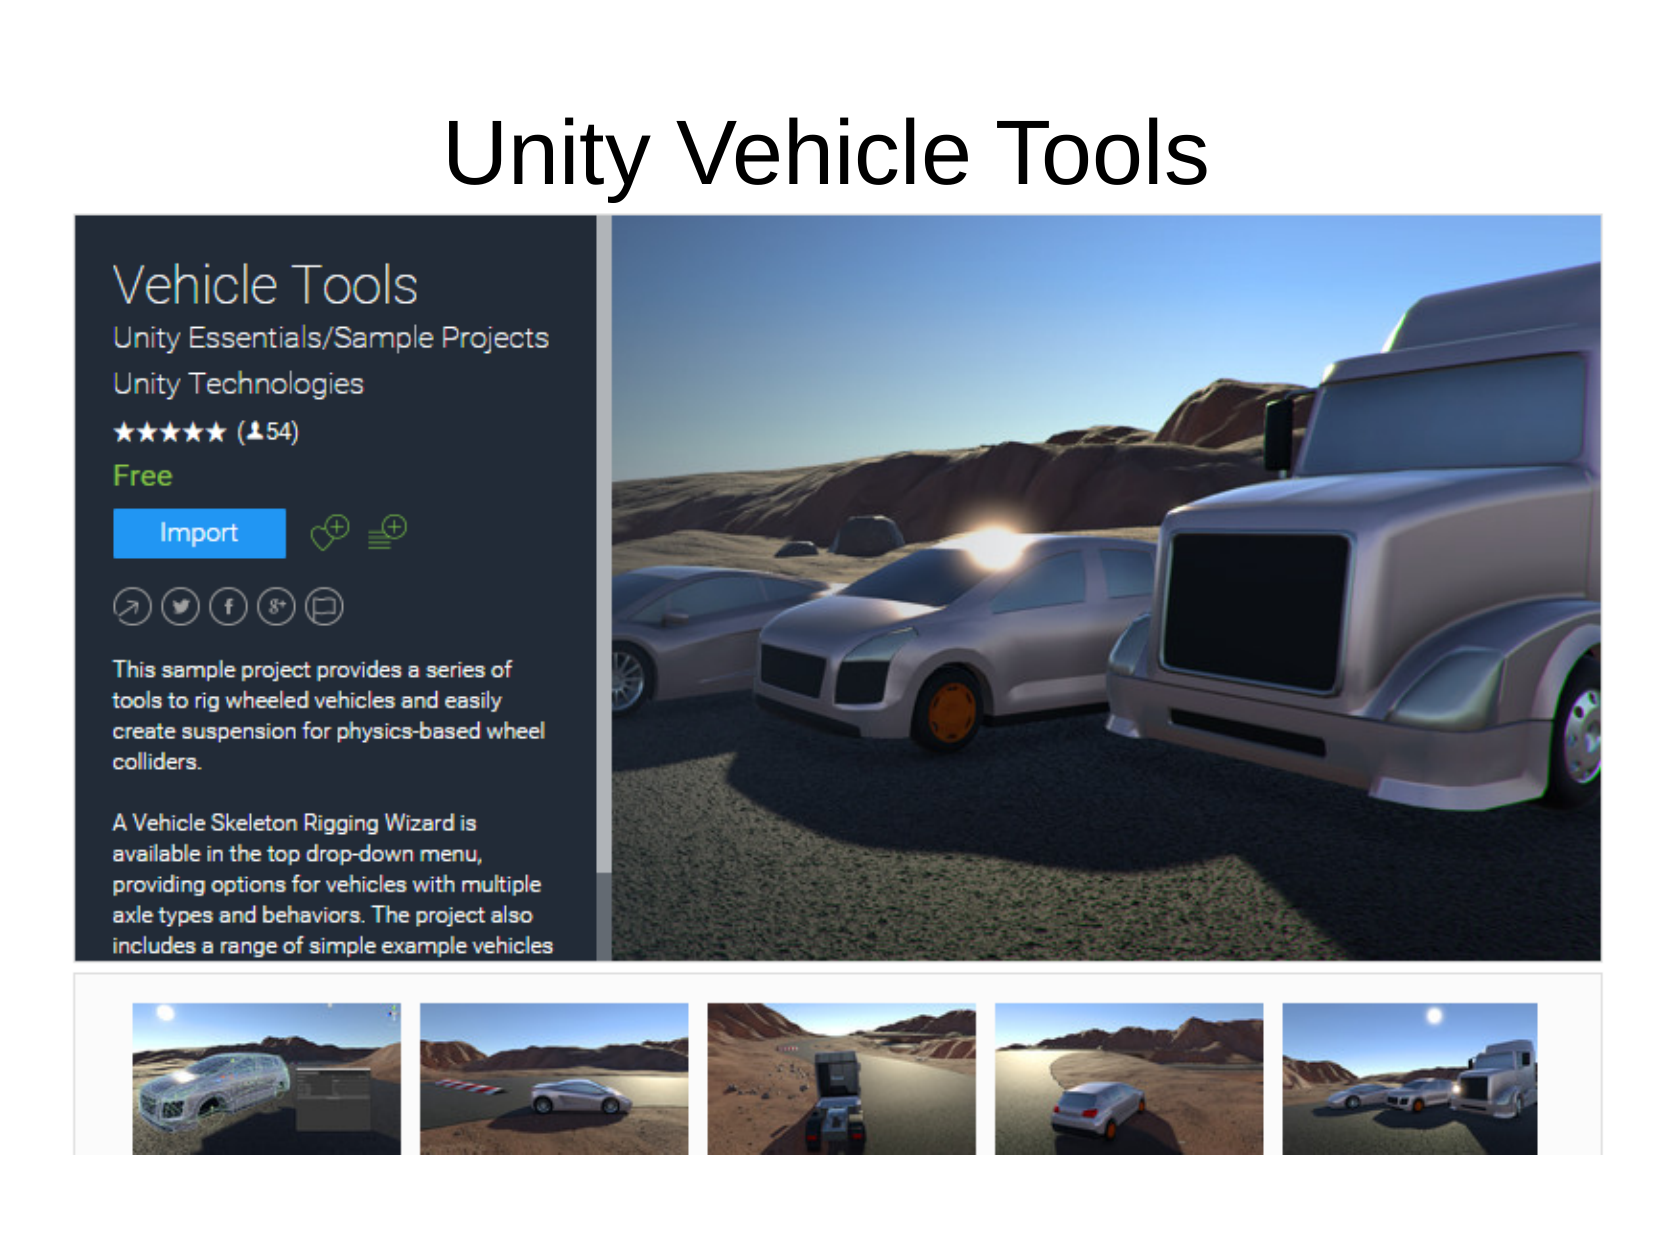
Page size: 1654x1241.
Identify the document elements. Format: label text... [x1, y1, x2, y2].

picture [66, 212, 1607, 1155]
title Unity Vehicle Tools [82, 49, 1571, 212]
